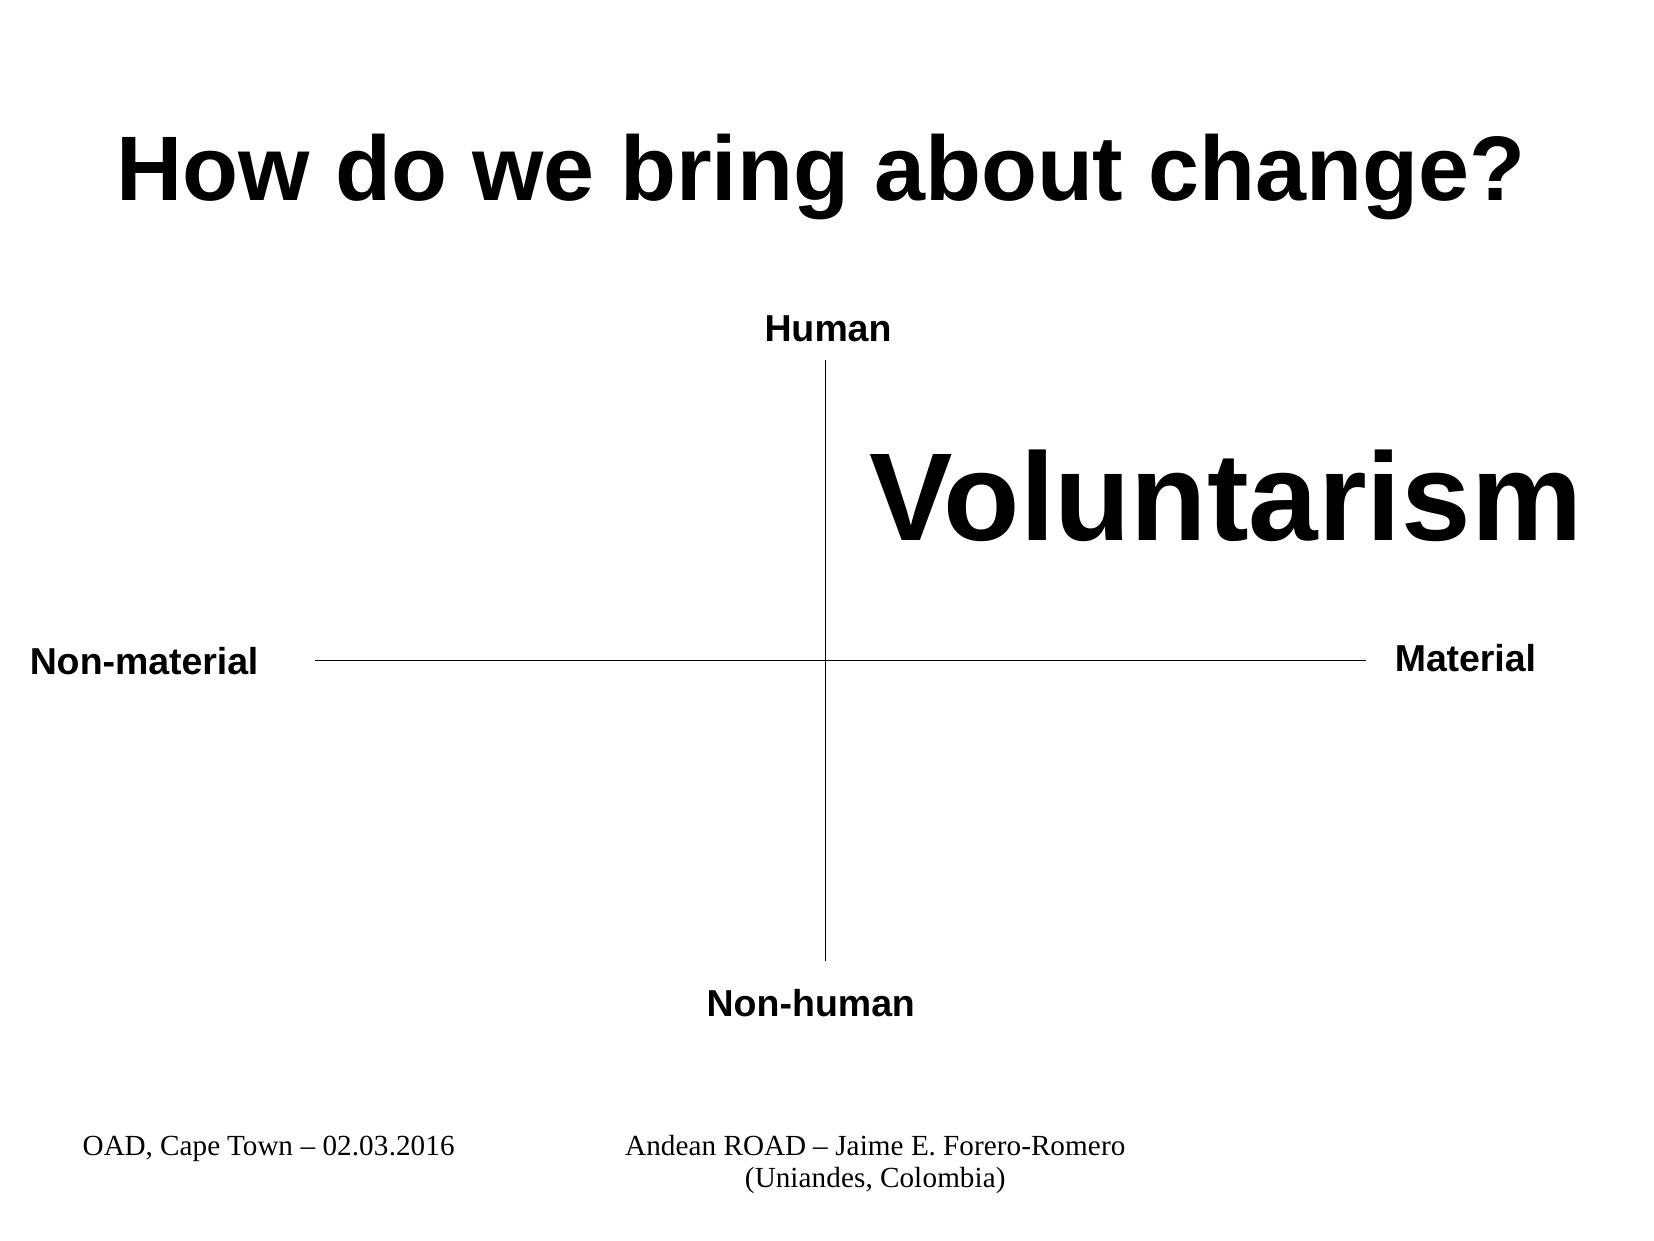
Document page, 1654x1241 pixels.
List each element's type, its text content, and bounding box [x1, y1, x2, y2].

text_box Non-material [15, 633, 274, 691]
text_box Voluntarism [855, 420, 1598, 575]
title How do we bring about change? [78, 65, 1567, 273]
text_box Material [1380, 630, 1552, 687]
text_box Non-human [691, 975, 931, 1032]
text_box Human [749, 300, 907, 357]
